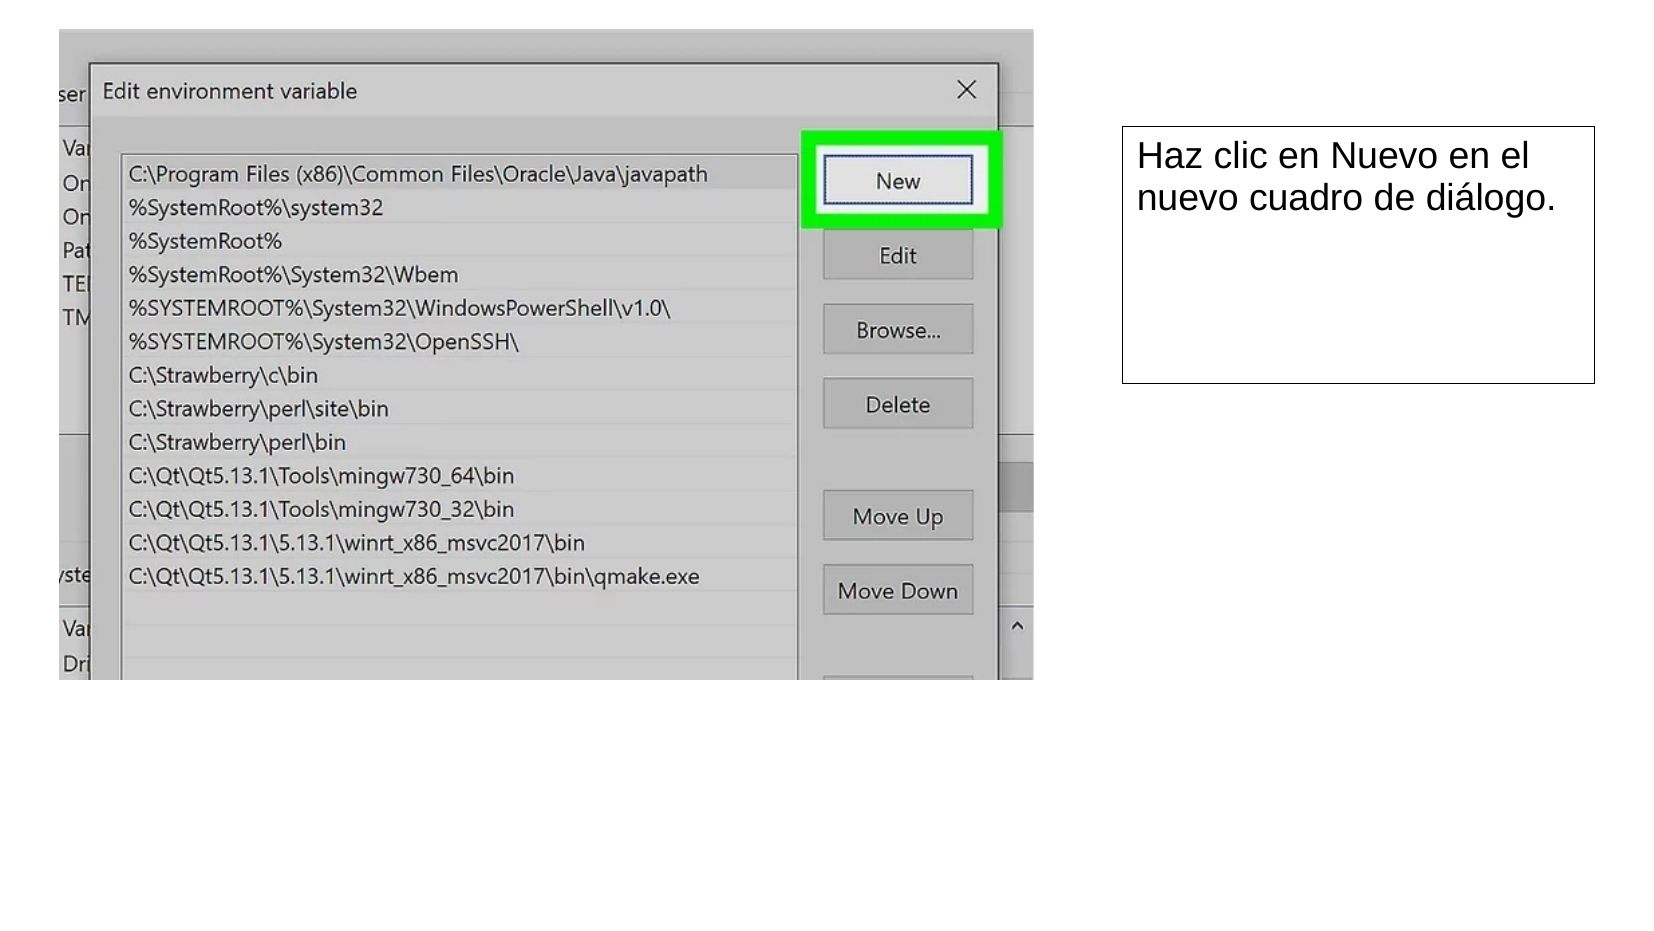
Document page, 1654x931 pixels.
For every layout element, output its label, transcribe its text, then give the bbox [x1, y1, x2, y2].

picture [59, 29, 1034, 680]
text_box Haz clic en Nuevo en el nuevo cuadro de diálogo. [1122, 126, 1595, 384]
